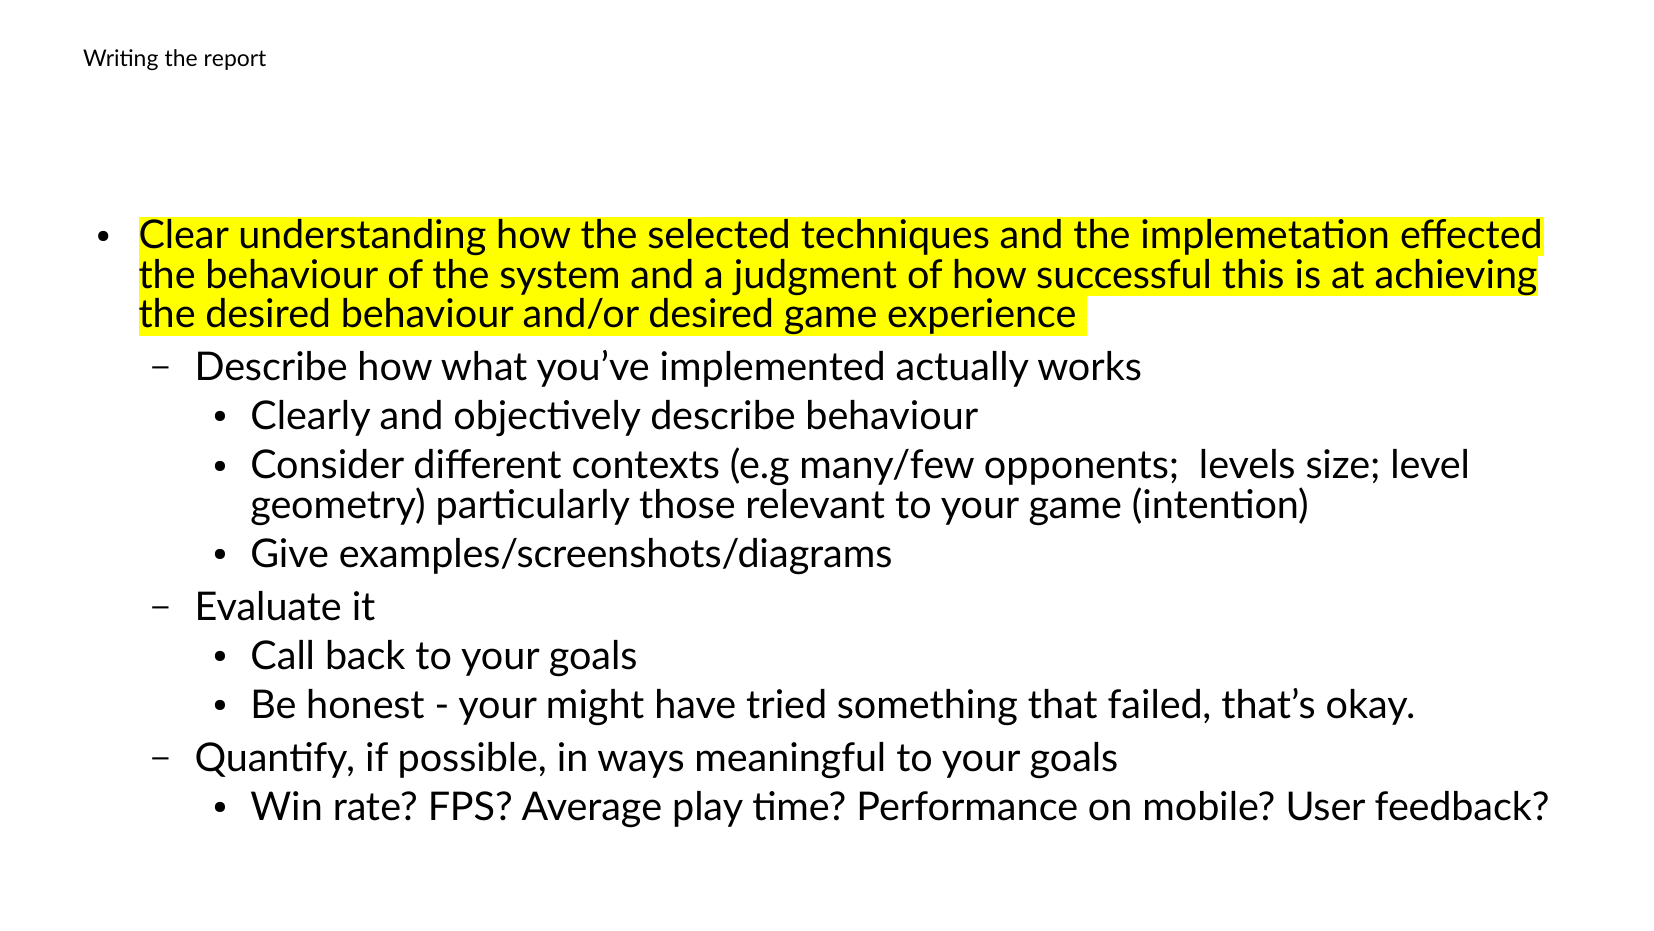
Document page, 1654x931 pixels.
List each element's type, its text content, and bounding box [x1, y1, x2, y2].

title Writing the report [83, 0, 1571, 119]
list Clear understanding how the selected techniques and the implemetation effected the behaviour of the system and a judgment of how successful this is at achieving the desired behaviour and/or desired game experience Describe how what you’ve implemented actually works Clearly and objectively describe behaviour Consider different contexts (e.g many/few opponents; levels size; level geometry) particularly those relevant to your game (intention) Give examples/screenshots/diagrams Evaluate it Call back to your goals Be honest - your might have tried something that failed, that’s okay. Quantify, if possible, in ways meaningful to your goals Win rate? FPS? Average play time? Performance on mobile? User feedback? [82, 217, 1571, 839]
